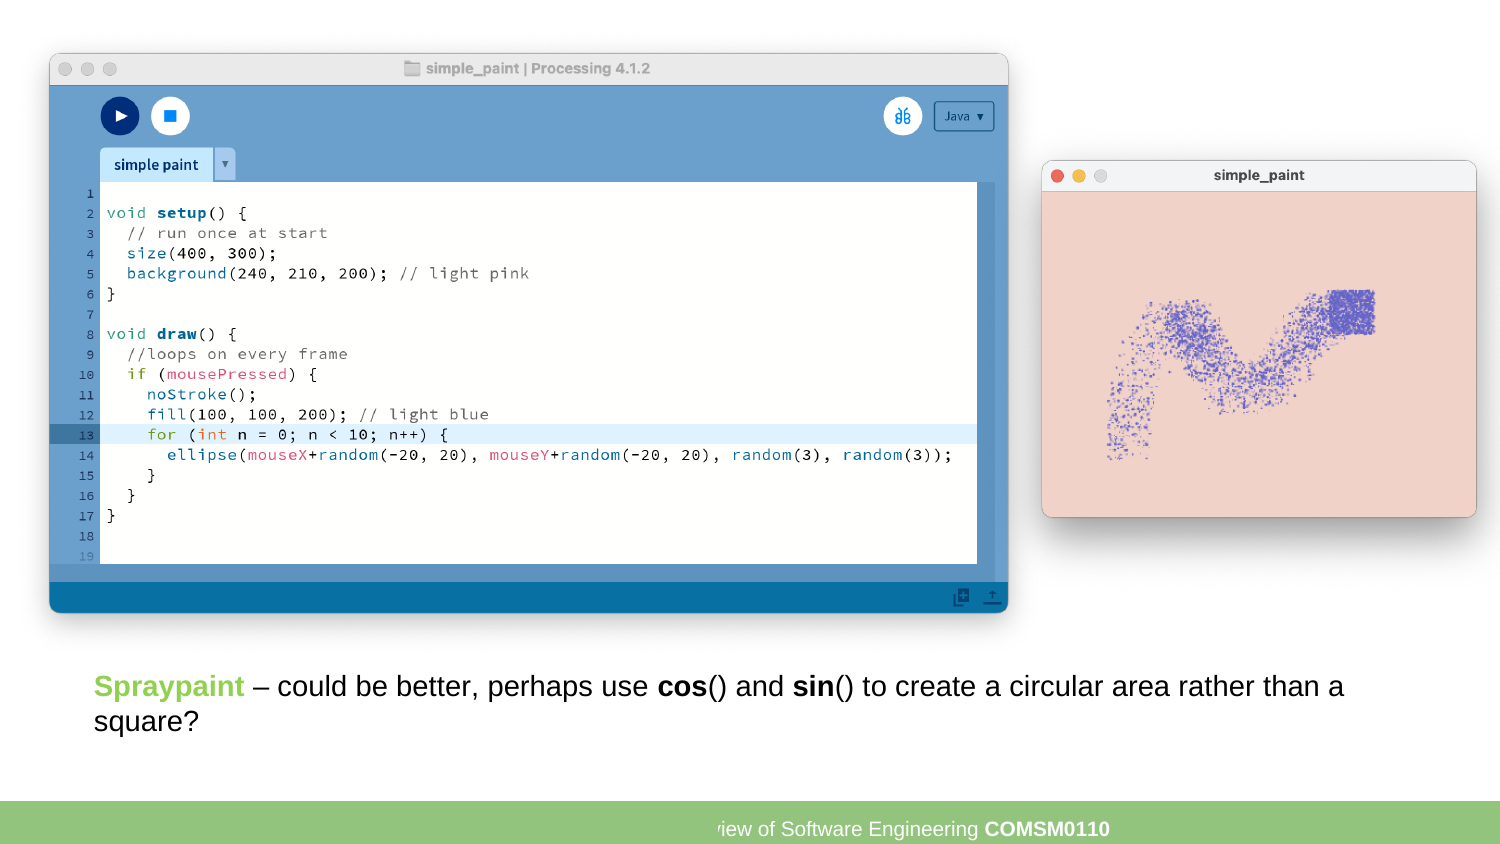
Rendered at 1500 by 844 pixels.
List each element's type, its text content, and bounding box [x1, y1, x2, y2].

picture [11, 24, 1500, 660]
text_box Spraypaint – could be better, perhaps use cos() and sin() to create a circular area rather than a square? [78, 659, 1436, 746]
